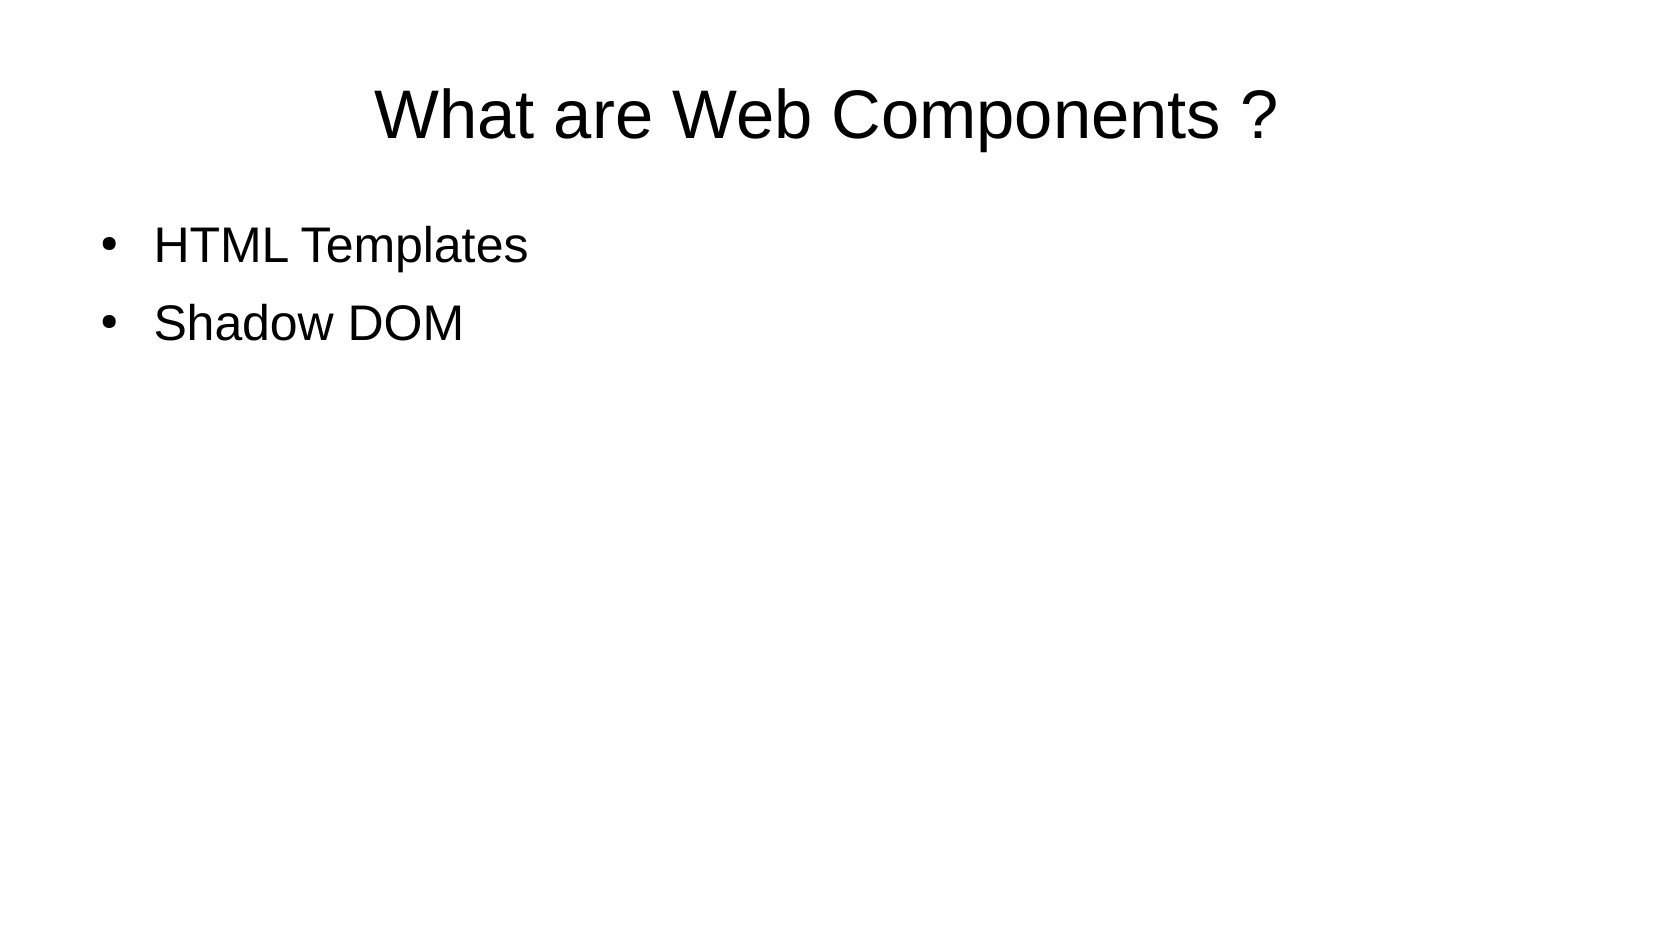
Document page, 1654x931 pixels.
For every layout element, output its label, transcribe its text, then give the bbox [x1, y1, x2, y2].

list HTML Templates Shadow DOM [82, 217, 1571, 758]
title What are Web Components ? [82, 37, 1571, 193]
